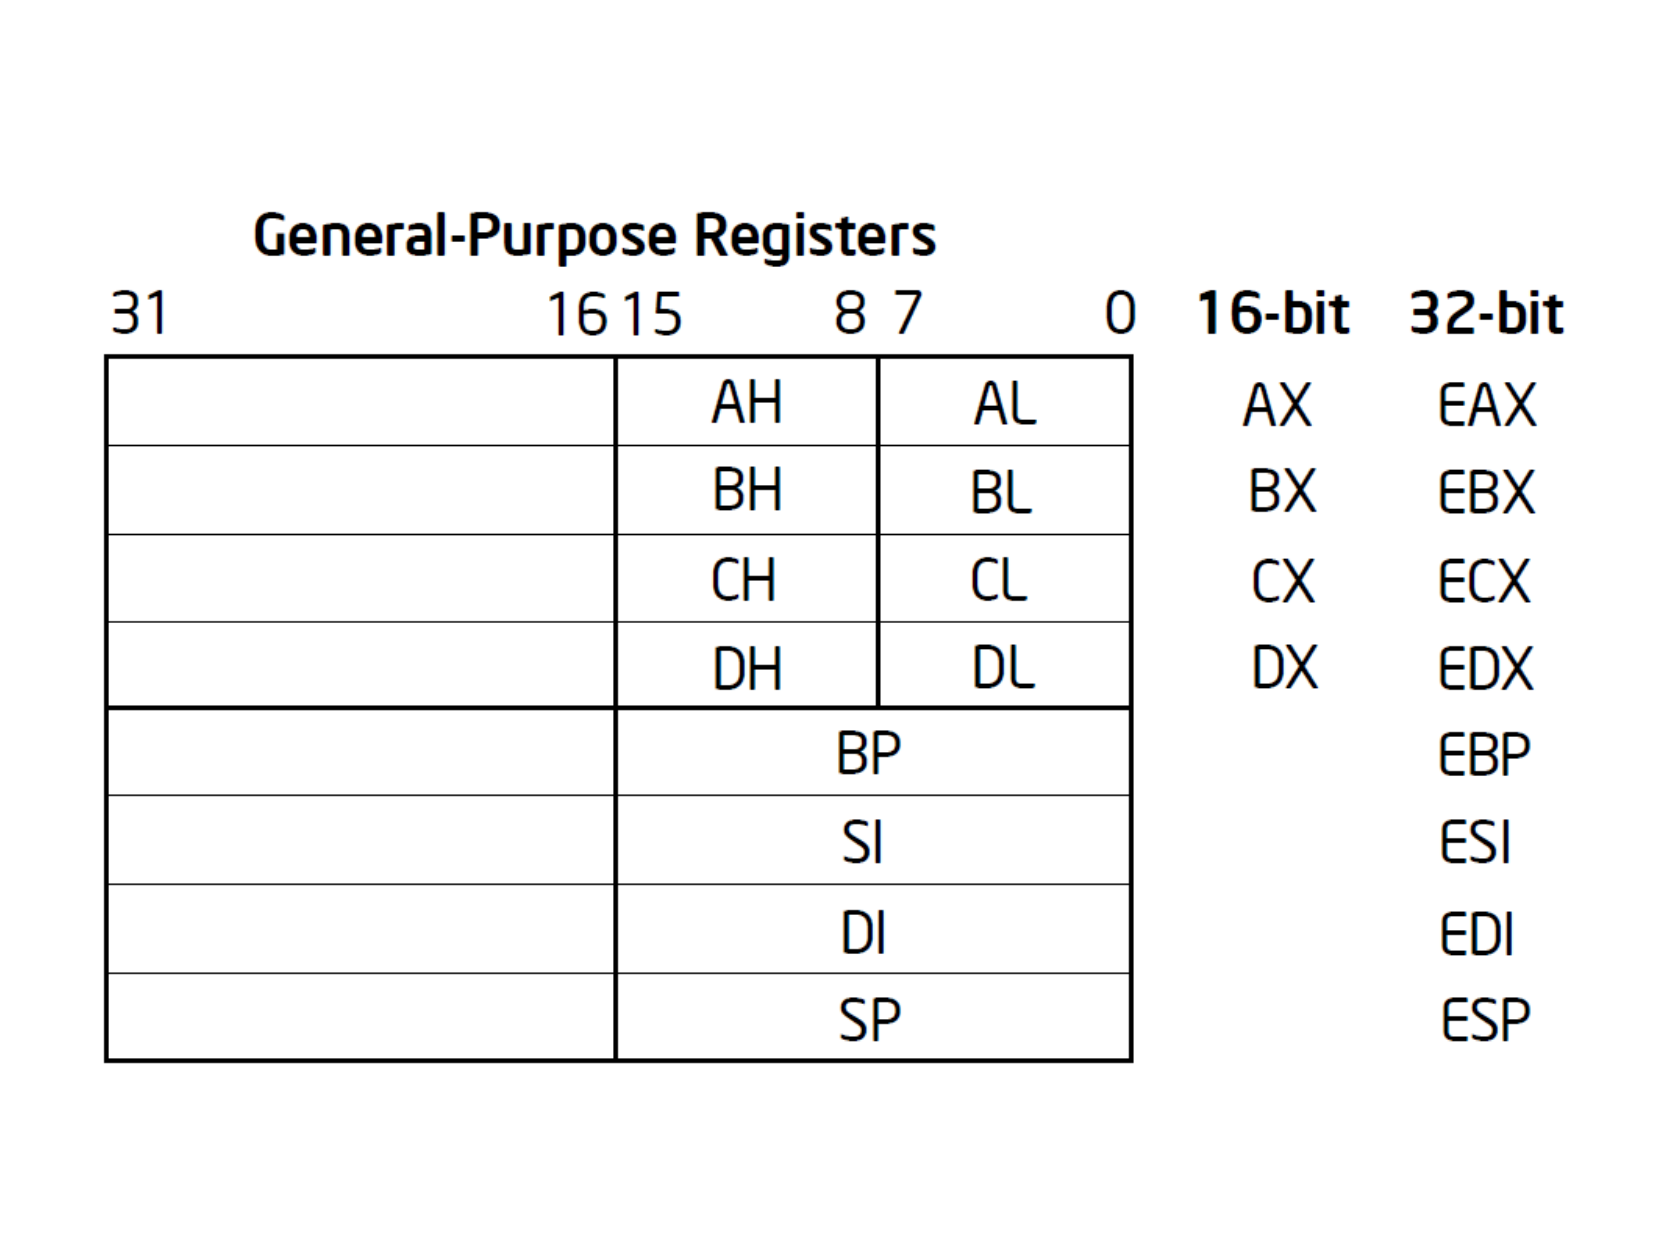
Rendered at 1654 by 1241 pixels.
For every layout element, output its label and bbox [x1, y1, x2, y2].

picture [59, 178, 1601, 1068]
